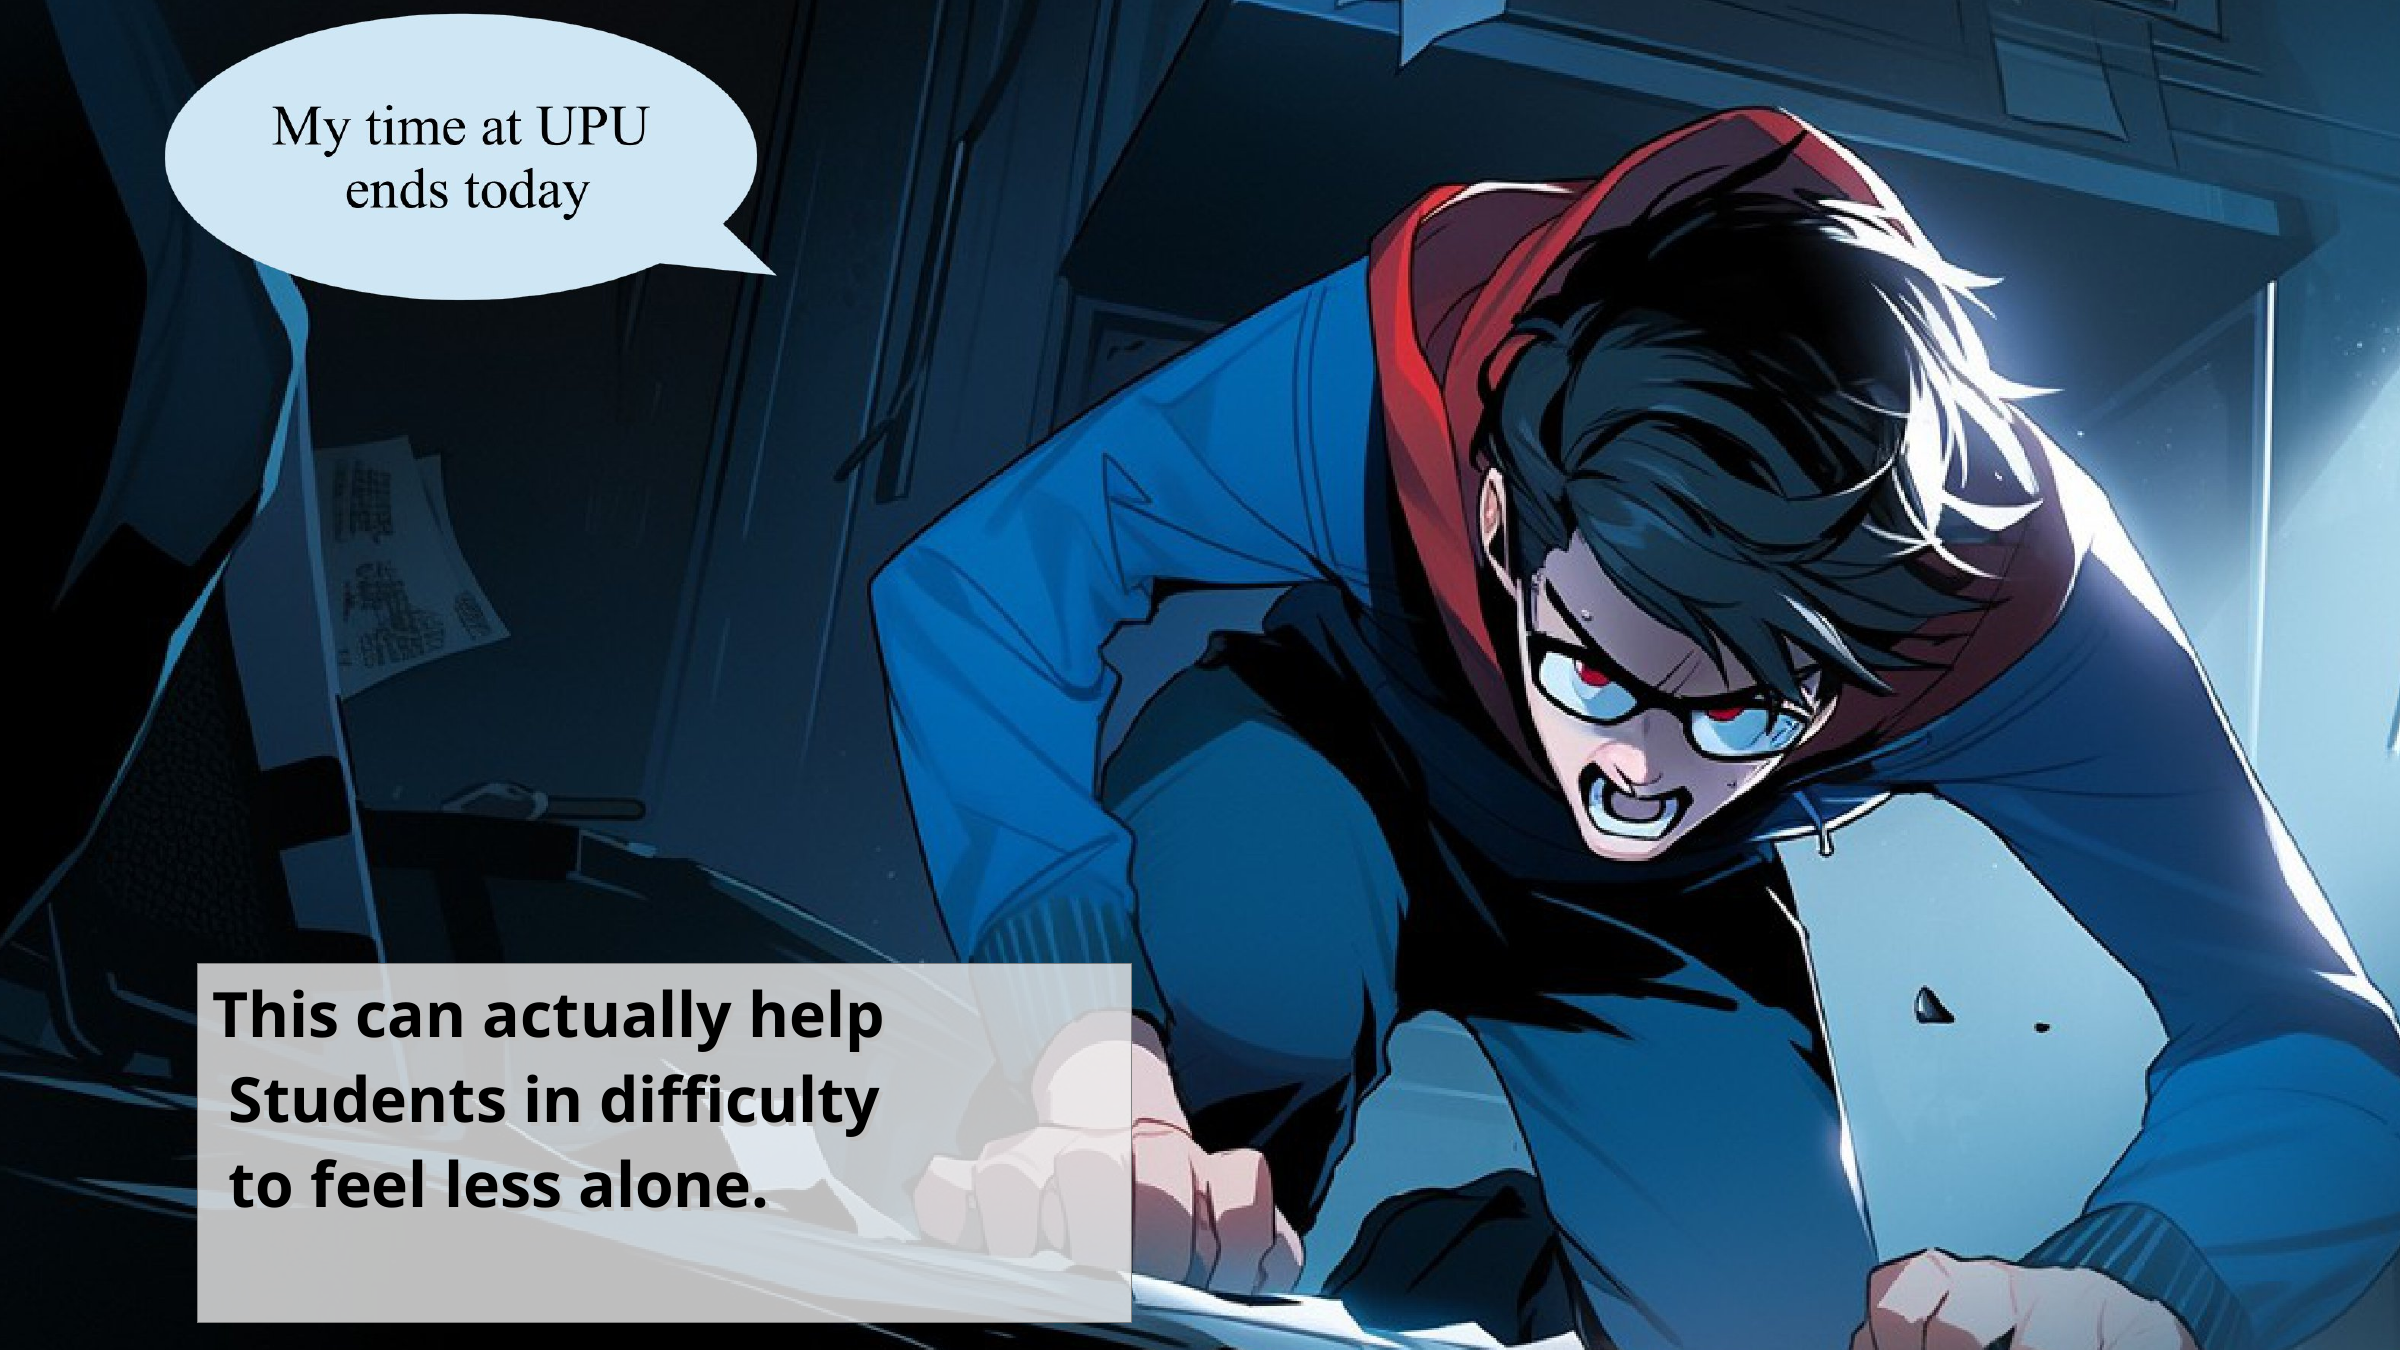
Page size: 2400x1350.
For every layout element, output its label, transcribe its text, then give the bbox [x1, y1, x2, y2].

picture [0, 0, 2400, 1350]
text_box This can actually help Students in difficulty to feel less alone. [197, 963, 1132, 1323]
